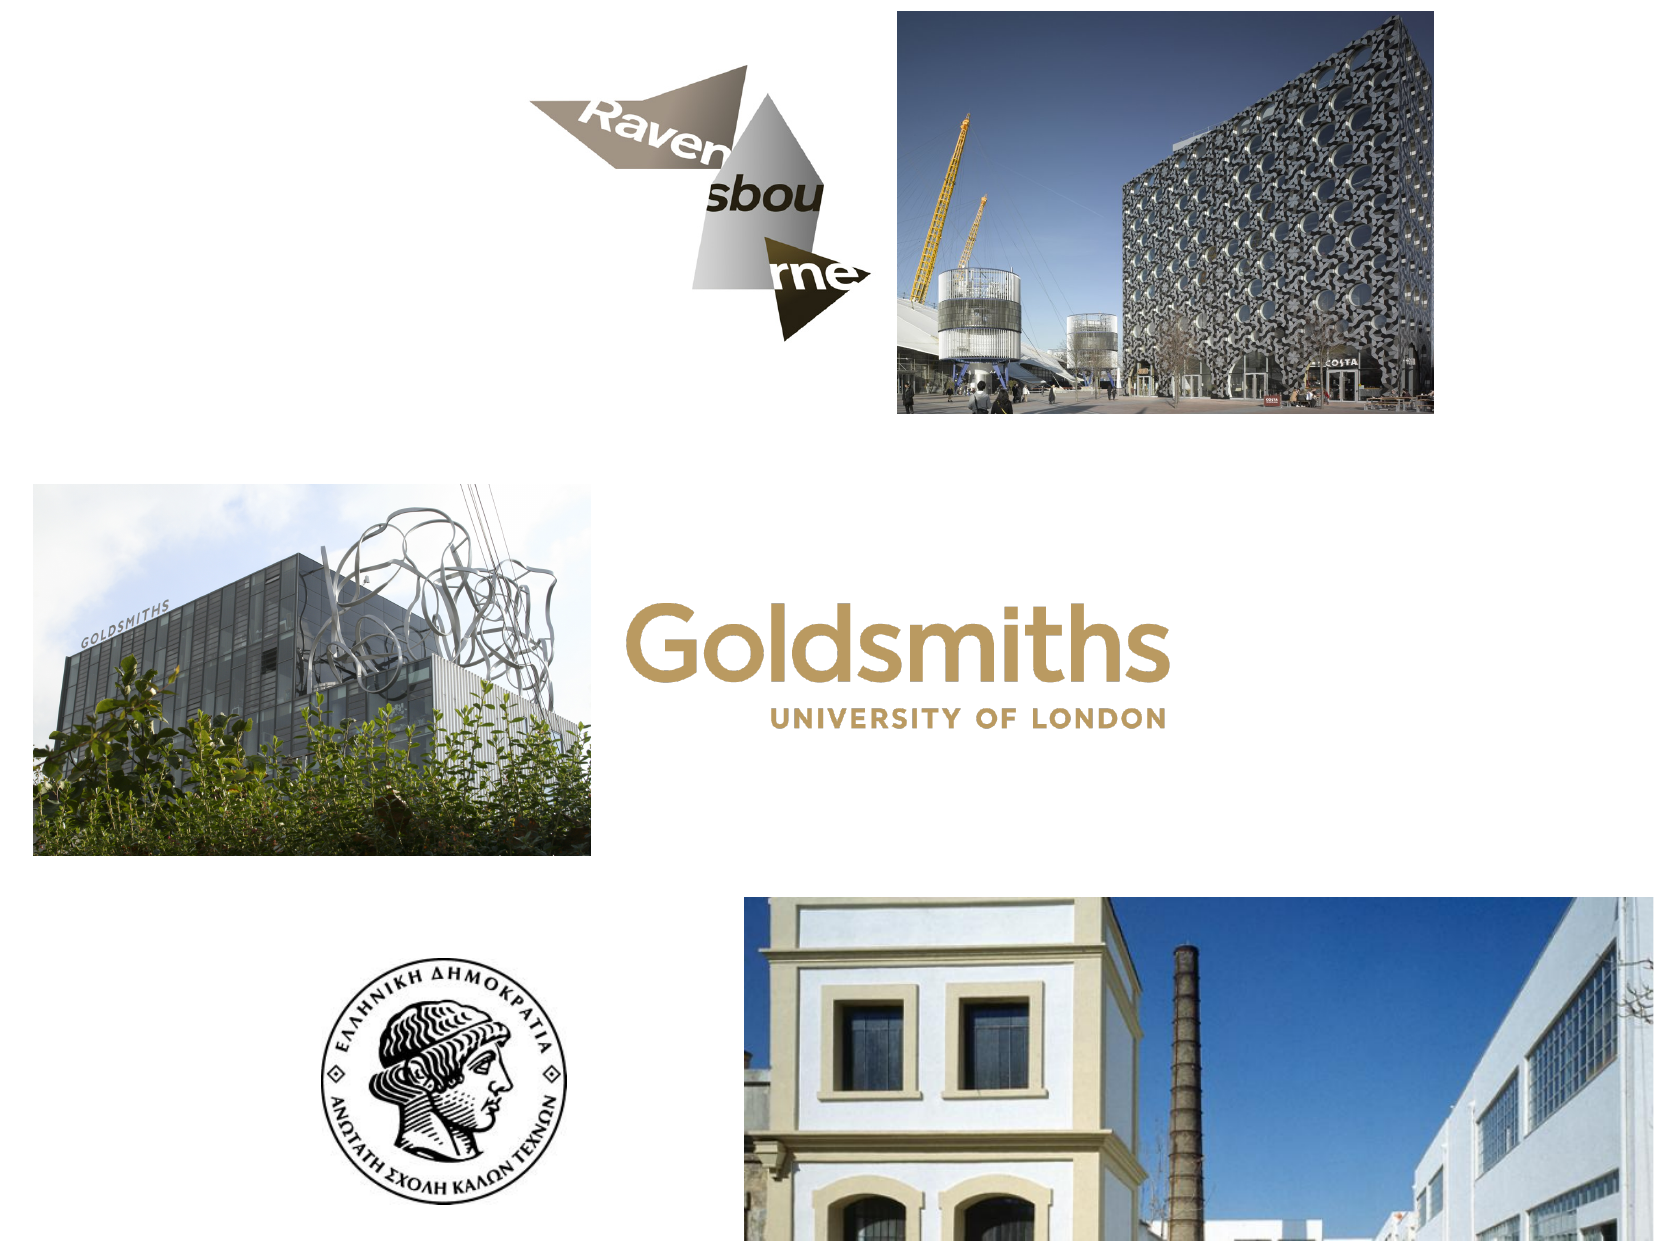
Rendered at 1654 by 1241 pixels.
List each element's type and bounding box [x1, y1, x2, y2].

picture [625, 582, 1170, 745]
picture [321, 958, 567, 1205]
picture [744, 897, 1654, 1241]
picture [897, 11, 1434, 414]
picture [507, 47, 891, 355]
picture [33, 484, 591, 856]
